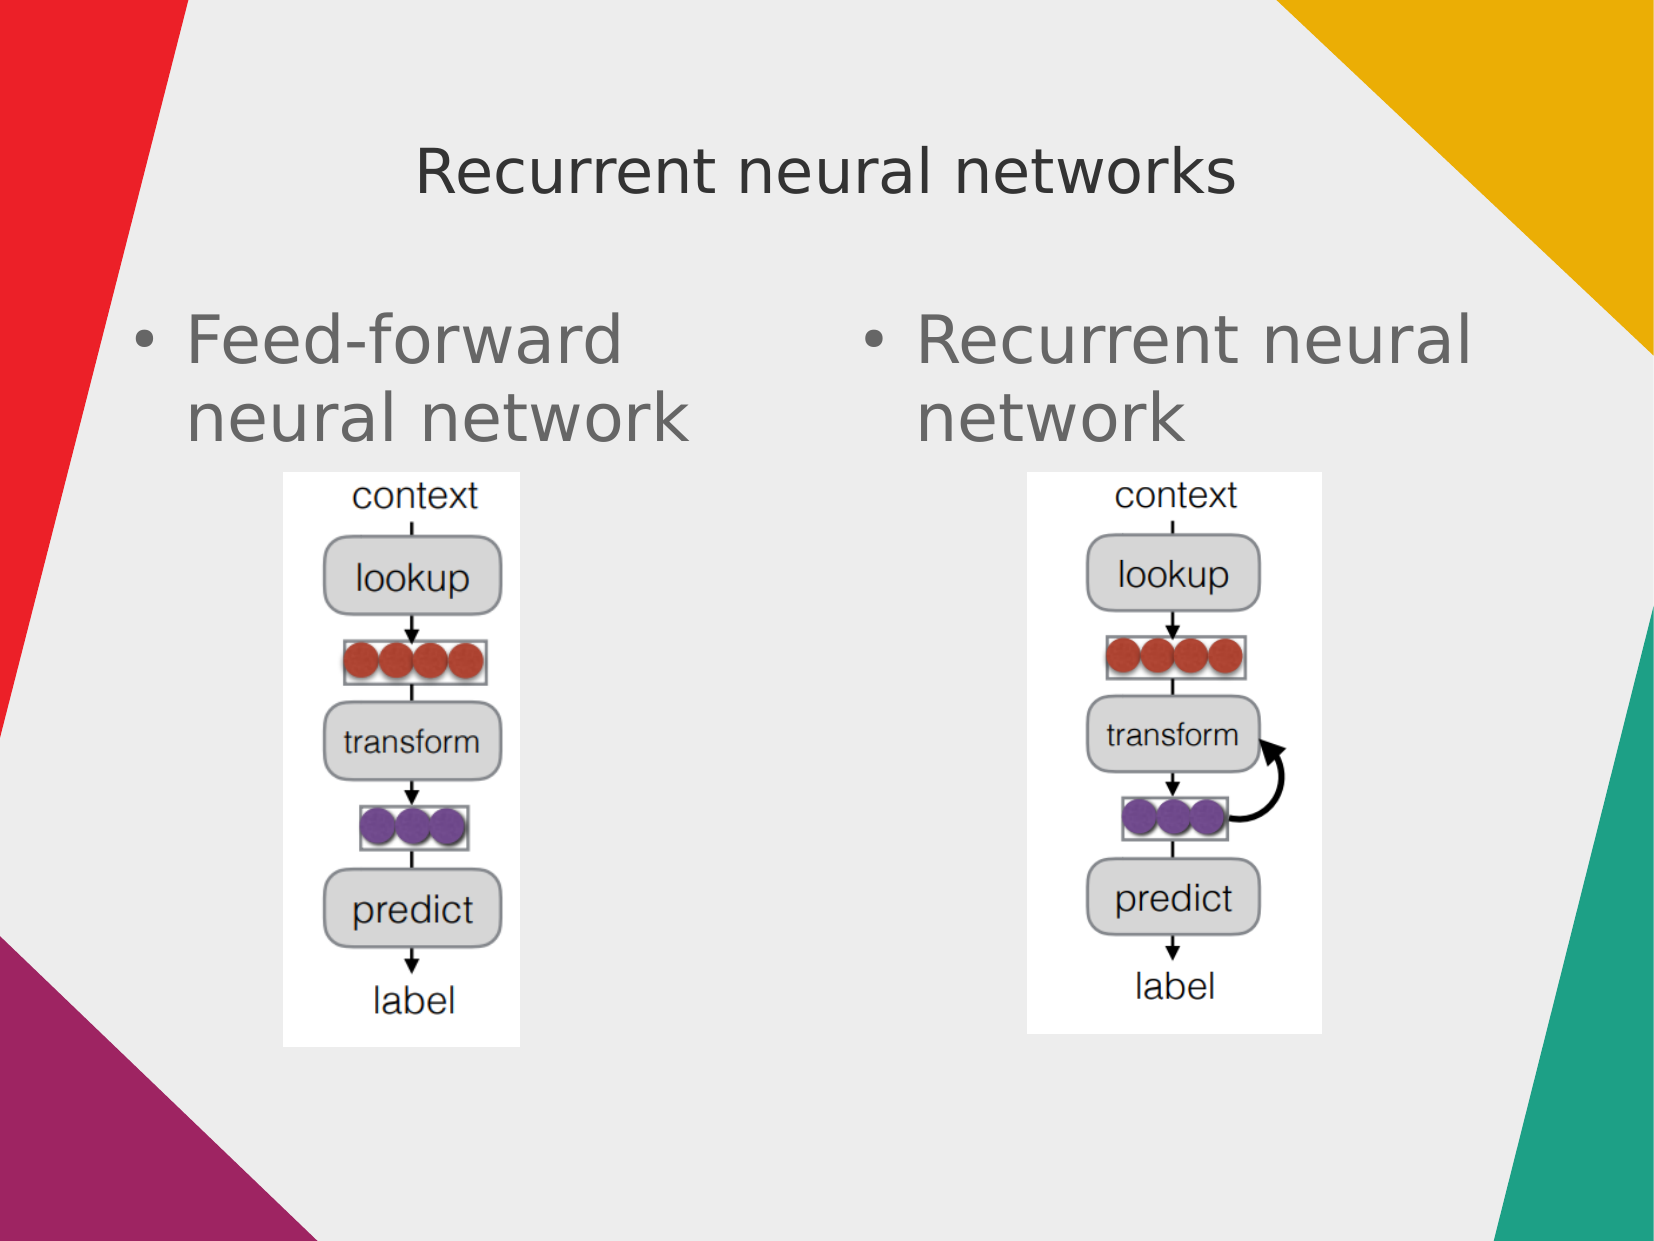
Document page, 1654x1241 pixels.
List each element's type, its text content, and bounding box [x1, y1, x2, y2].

list Recurrent neural network [844, 302, 1540, 1033]
list Feed-forward neural network [114, 302, 810, 1033]
picture [283, 472, 520, 1047]
picture [1027, 472, 1322, 1034]
title Recurrent neural networks [114, 73, 1539, 271]
